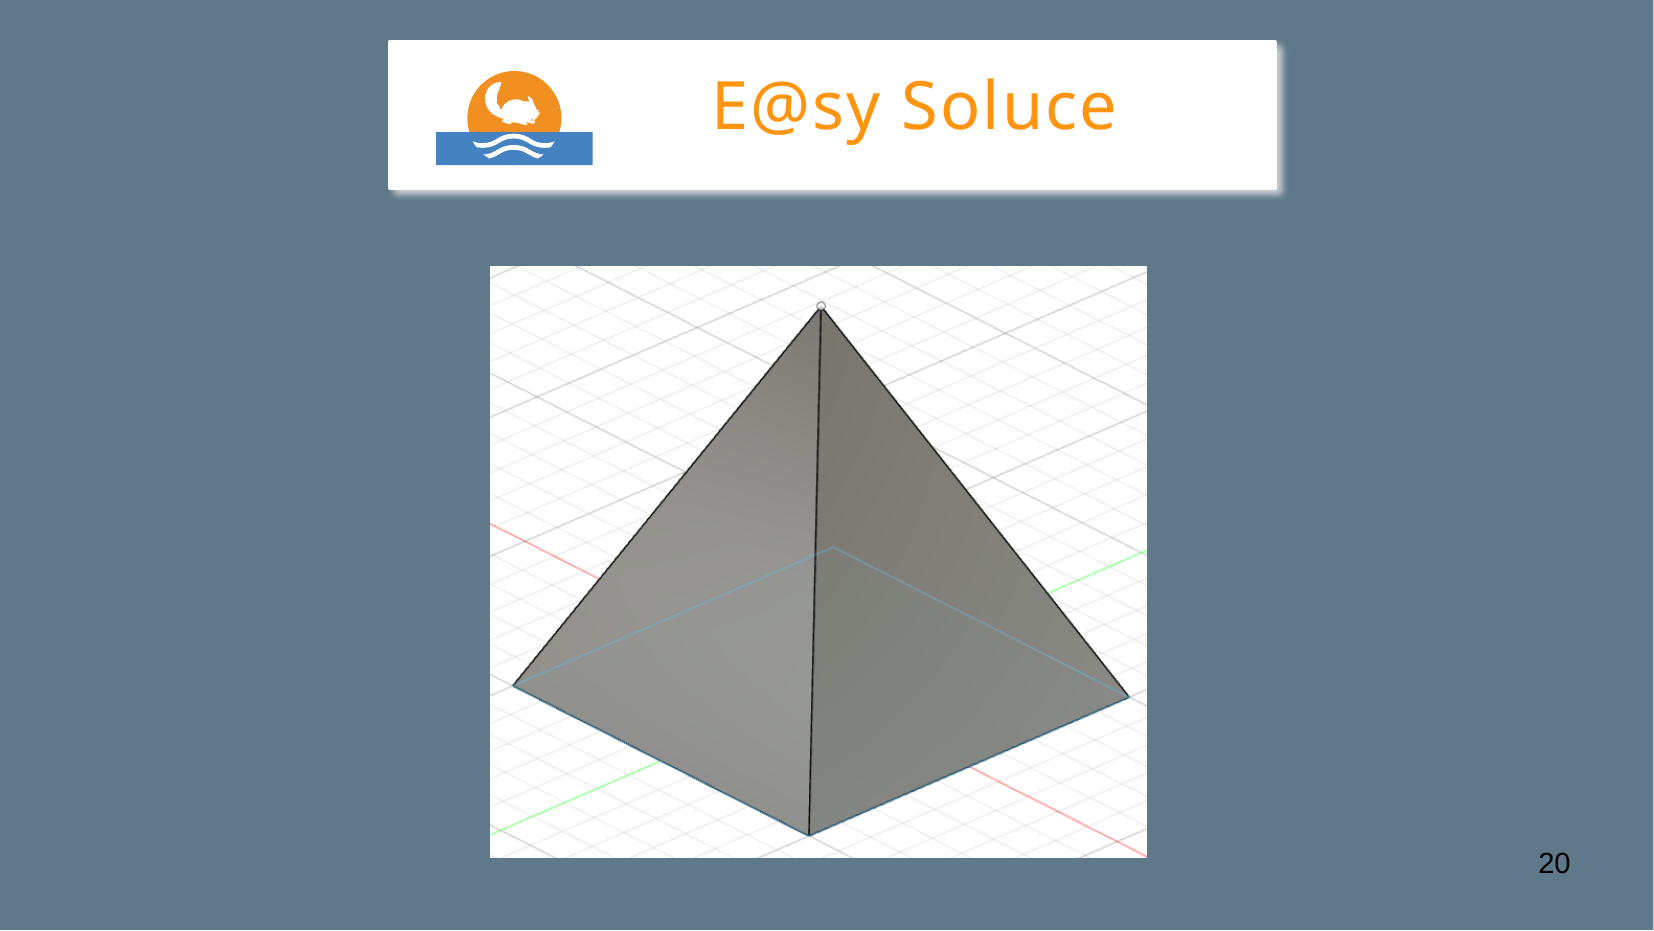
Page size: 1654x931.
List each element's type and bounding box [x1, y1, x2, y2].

picture [490, 266, 1147, 858]
